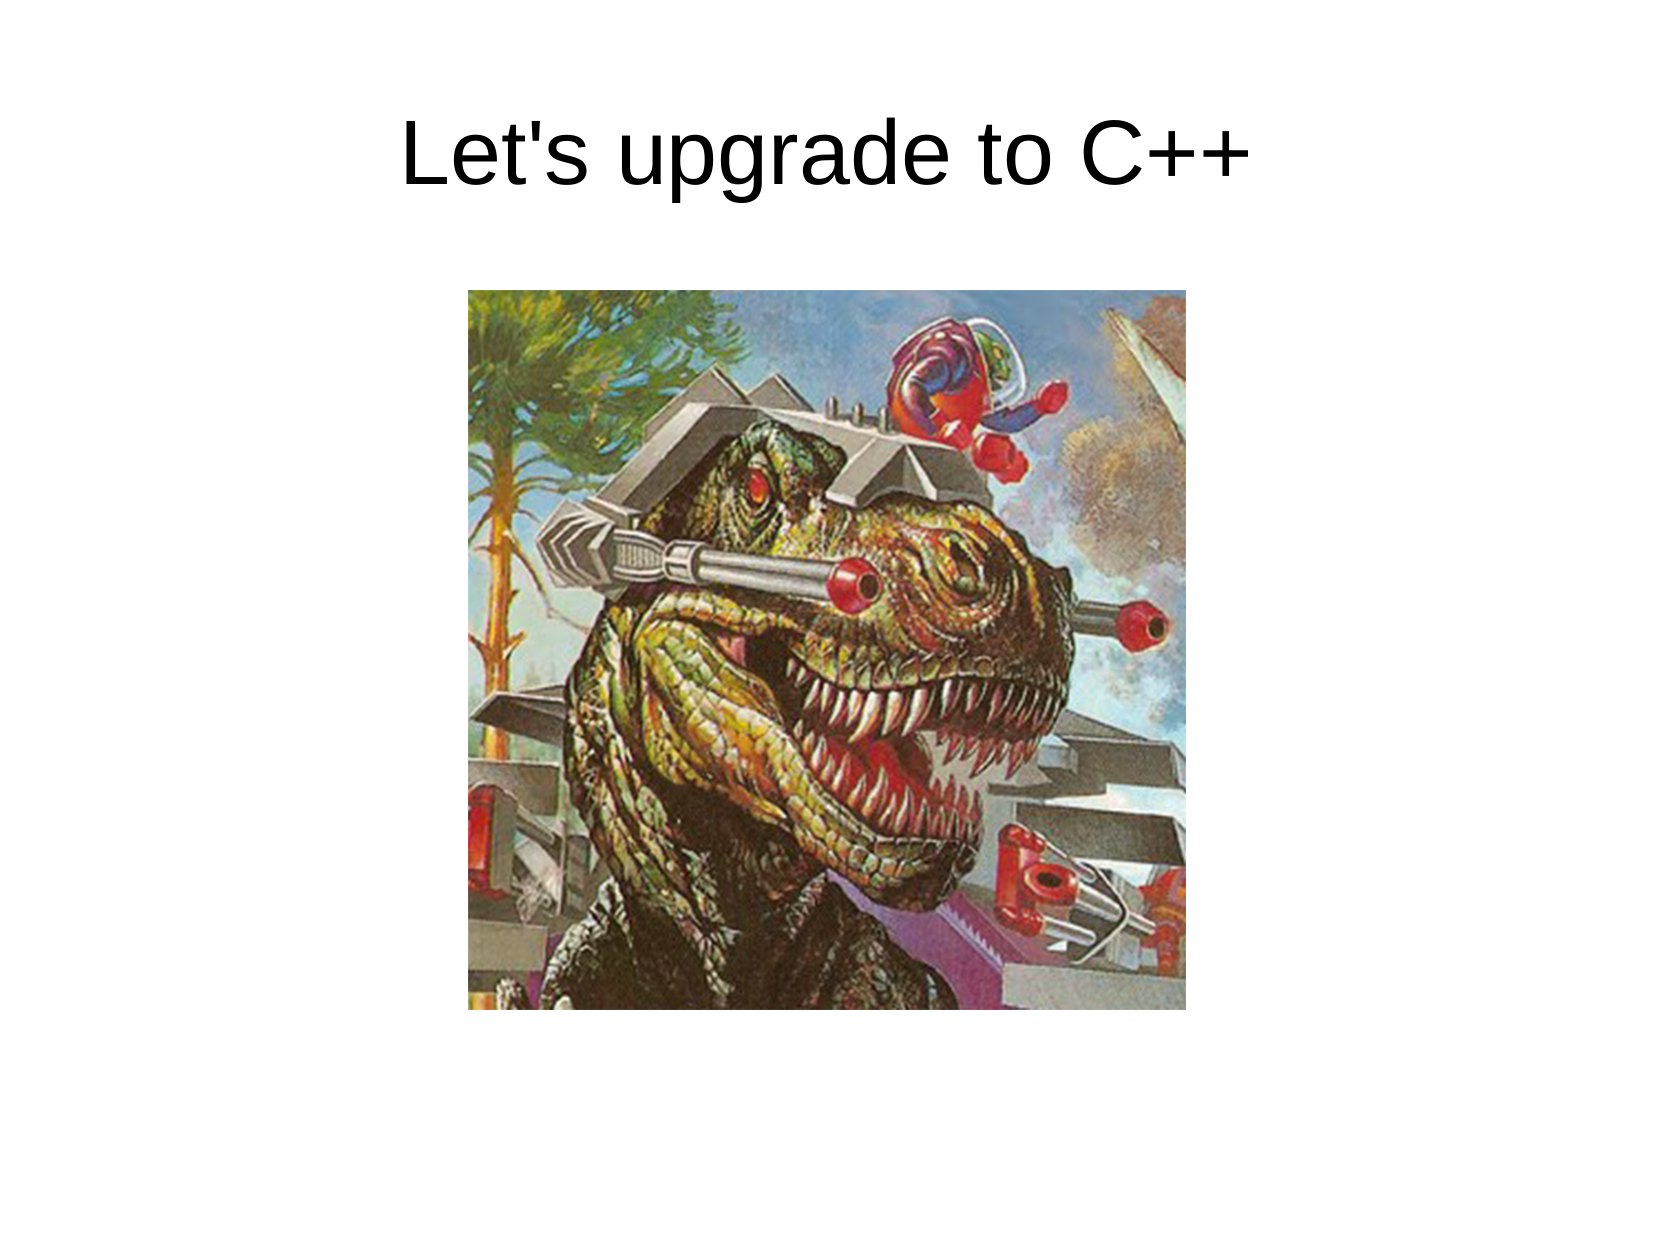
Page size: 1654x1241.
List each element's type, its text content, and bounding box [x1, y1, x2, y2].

title Let's upgrade to C++ [82, 49, 1571, 257]
picture [468, 290, 1186, 1010]
